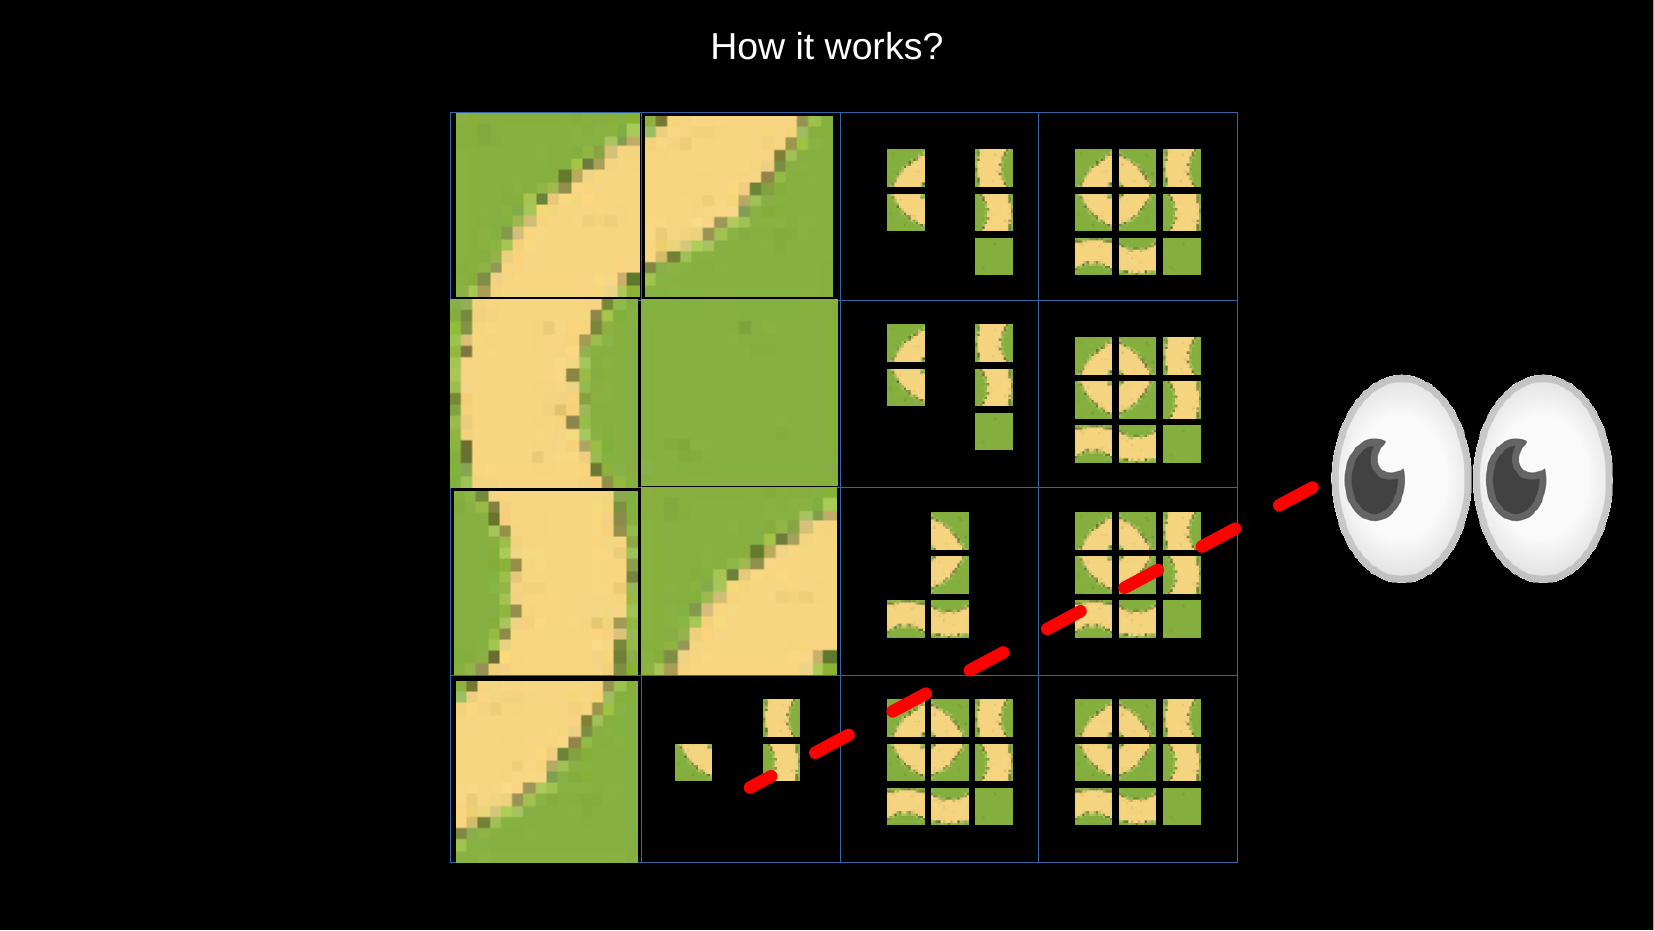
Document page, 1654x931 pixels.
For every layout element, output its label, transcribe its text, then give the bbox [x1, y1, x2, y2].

picture [1163, 600, 1201, 638]
picture [931, 699, 969, 737]
picture [1119, 788, 1156, 826]
picture [887, 324, 925, 362]
picture [931, 788, 969, 826]
picture [887, 788, 925, 826]
picture [1075, 699, 1112, 737]
picture [1075, 788, 1112, 826]
picture [1163, 194, 1201, 231]
picture [887, 600, 925, 638]
picture [1119, 556, 1156, 583]
picture [1075, 556, 1112, 594]
picture [975, 324, 1013, 362]
picture [1119, 238, 1156, 275]
picture [1119, 337, 1156, 375]
picture [1075, 381, 1112, 419]
picture [1075, 149, 1112, 187]
picture [1163, 381, 1201, 419]
picture [1163, 238, 1201, 275]
picture [1119, 194, 1156, 231]
picture [887, 369, 925, 406]
picture [1075, 194, 1112, 231]
picture [675, 744, 712, 781]
picture [887, 194, 925, 231]
picture [931, 744, 969, 781]
picture [1119, 425, 1156, 463]
text_box How it works? [0, 18, 1654, 76]
picture [1128, 579, 1156, 594]
picture [887, 744, 925, 781]
picture [1075, 600, 1112, 638]
picture [975, 194, 1013, 231]
picture [887, 149, 925, 187]
picture [1163, 556, 1201, 594]
picture [1075, 512, 1112, 550]
picture [1163, 699, 1201, 737]
picture [456, 681, 638, 863]
picture [1163, 744, 1201, 781]
picture [1163, 149, 1201, 187]
picture [763, 744, 800, 781]
picture [1119, 149, 1156, 187]
picture [1119, 512, 1156, 550]
picture [1075, 238, 1112, 275]
picture [1119, 744, 1156, 781]
picture [975, 413, 1013, 451]
picture [1331, 374, 1613, 583]
picture [887, 702, 925, 737]
picture [975, 369, 1013, 406]
picture [1075, 337, 1112, 375]
picture [645, 116, 833, 297]
picture [975, 699, 1013, 737]
picture [450, 299, 638, 488]
picture [763, 699, 800, 737]
picture [1075, 744, 1112, 781]
picture [1119, 699, 1156, 737]
picture [454, 491, 638, 676]
picture [456, 113, 640, 297]
picture [931, 512, 969, 550]
picture [975, 744, 1013, 781]
picture [1119, 600, 1156, 638]
picture [975, 149, 1013, 187]
picture [1163, 788, 1201, 826]
picture [931, 600, 969, 638]
picture [641, 299, 838, 676]
picture [887, 699, 900, 707]
picture [975, 788, 1013, 826]
picture [975, 238, 1013, 275]
picture [1163, 337, 1201, 375]
picture [1075, 425, 1112, 463]
picture [1119, 381, 1156, 419]
picture [931, 556, 969, 594]
picture [1163, 512, 1201, 550]
picture [1163, 425, 1201, 463]
